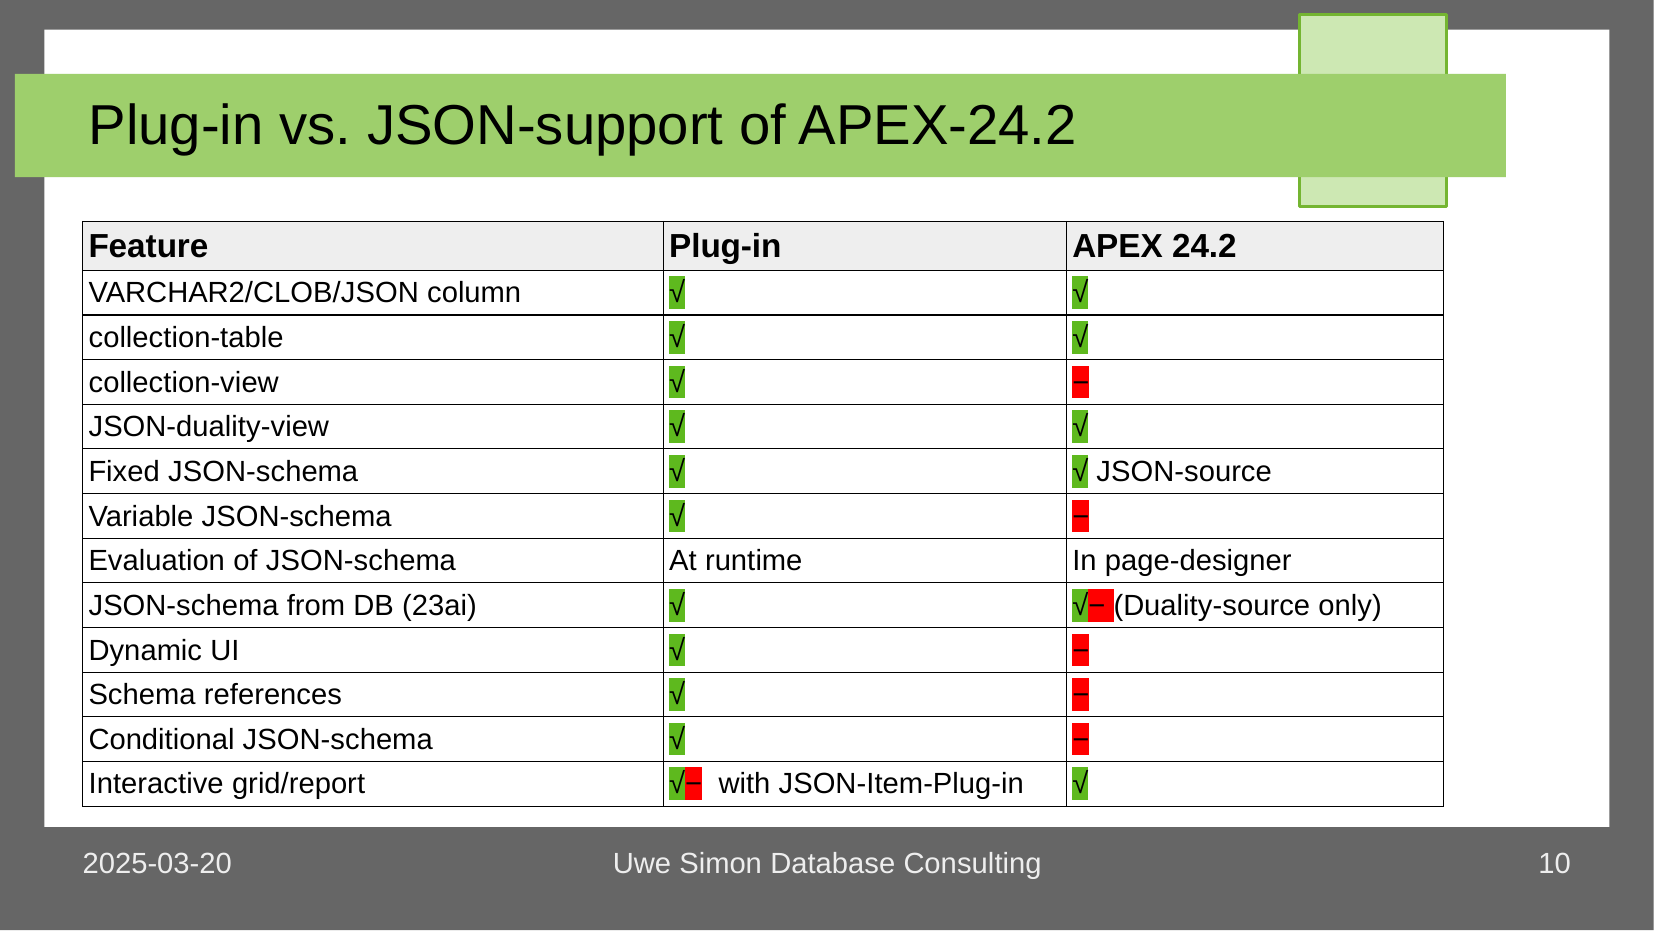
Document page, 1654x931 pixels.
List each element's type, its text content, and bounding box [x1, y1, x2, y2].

title Plug-in vs. JSON-support of APEX-24.2 [88, 73, 1506, 178]
table_cell collection-table [83, 316, 663, 359]
table_cell √ [664, 405, 1066, 448]
table_cell √ [1067, 405, 1443, 448]
table_cell √ [664, 360, 1066, 404]
table_cell Dynamic UI [83, 628, 663, 672]
table_cell − [1067, 673, 1443, 716]
table_cell Evaluation of JSON-schema [83, 539, 663, 582]
table_cell √ [664, 494, 1066, 538]
table_cell √ JSON-source [1067, 449, 1443, 493]
table_cell Interactive grid/report [83, 762, 663, 806]
table_cell √ [664, 271, 1066, 314]
table_cell √ [1067, 316, 1443, 359]
table_cell VARCHAR2/CLOB/JSON column [83, 271, 663, 314]
table_cell √− with JSON-Item-Plug-in [664, 762, 1066, 806]
table_cell √ [664, 717, 1066, 761]
table_header APEX 24.2 [1067, 222, 1443, 270]
table_cell √ [664, 449, 1066, 493]
table_cell Schema references [83, 673, 663, 716]
table_cell √ [1067, 762, 1443, 806]
table_cell Fixed JSON-schema [83, 449, 663, 493]
table_cell − [1067, 628, 1443, 672]
table_cell − [1067, 494, 1443, 538]
table_cell JSON-duality-view [83, 405, 663, 448]
table_cell Conditional JSON-schema [83, 717, 663, 761]
table_cell √ [664, 583, 1066, 627]
table_cell In page-designer [1067, 539, 1443, 582]
table_cell At runtime [664, 539, 1066, 582]
table_cell Variable JSON-schema [83, 494, 663, 538]
table_cell − [1067, 717, 1443, 761]
table_cell √ [664, 316, 1066, 359]
table_header Feature [83, 222, 663, 270]
table_cell √ [664, 673, 1066, 716]
table_cell JSON-schema from DB (23ai) [83, 583, 663, 627]
table_cell collection-view [83, 360, 663, 404]
table_cell − [1067, 360, 1443, 404]
table_cell √ [664, 628, 1066, 672]
table_header Plug-in [664, 222, 1066, 270]
table_cell √ [1067, 271, 1443, 314]
table_cell √− (Duality-source only) [1067, 583, 1443, 627]
